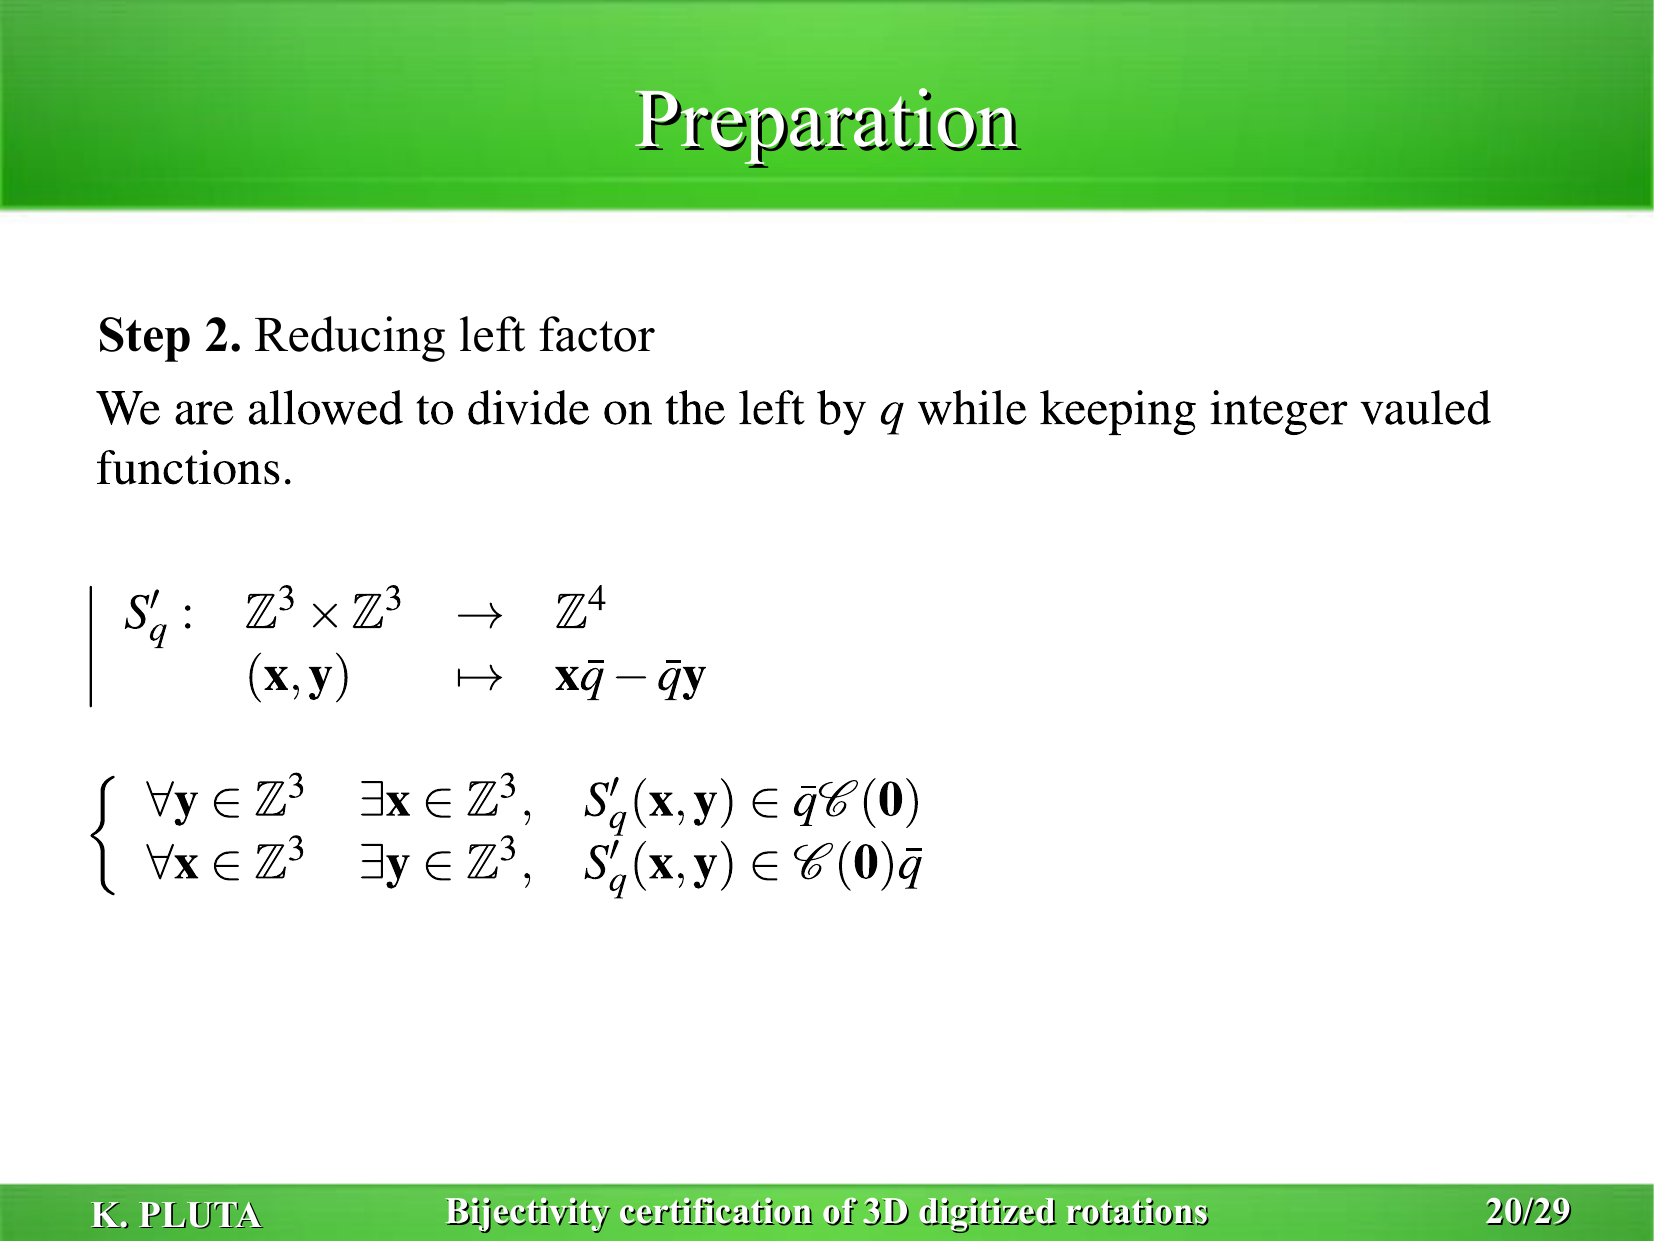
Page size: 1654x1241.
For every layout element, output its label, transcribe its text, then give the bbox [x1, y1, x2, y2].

text_box [96, 390, 1492, 485]
text_box Step 2. Reducing left factor [82, 299, 1201, 370]
title Preparation [82, 47, 1571, 189]
picture [0, 0, 1654, 1241]
text_box [83, 772, 923, 899]
text_box [82, 585, 707, 708]
